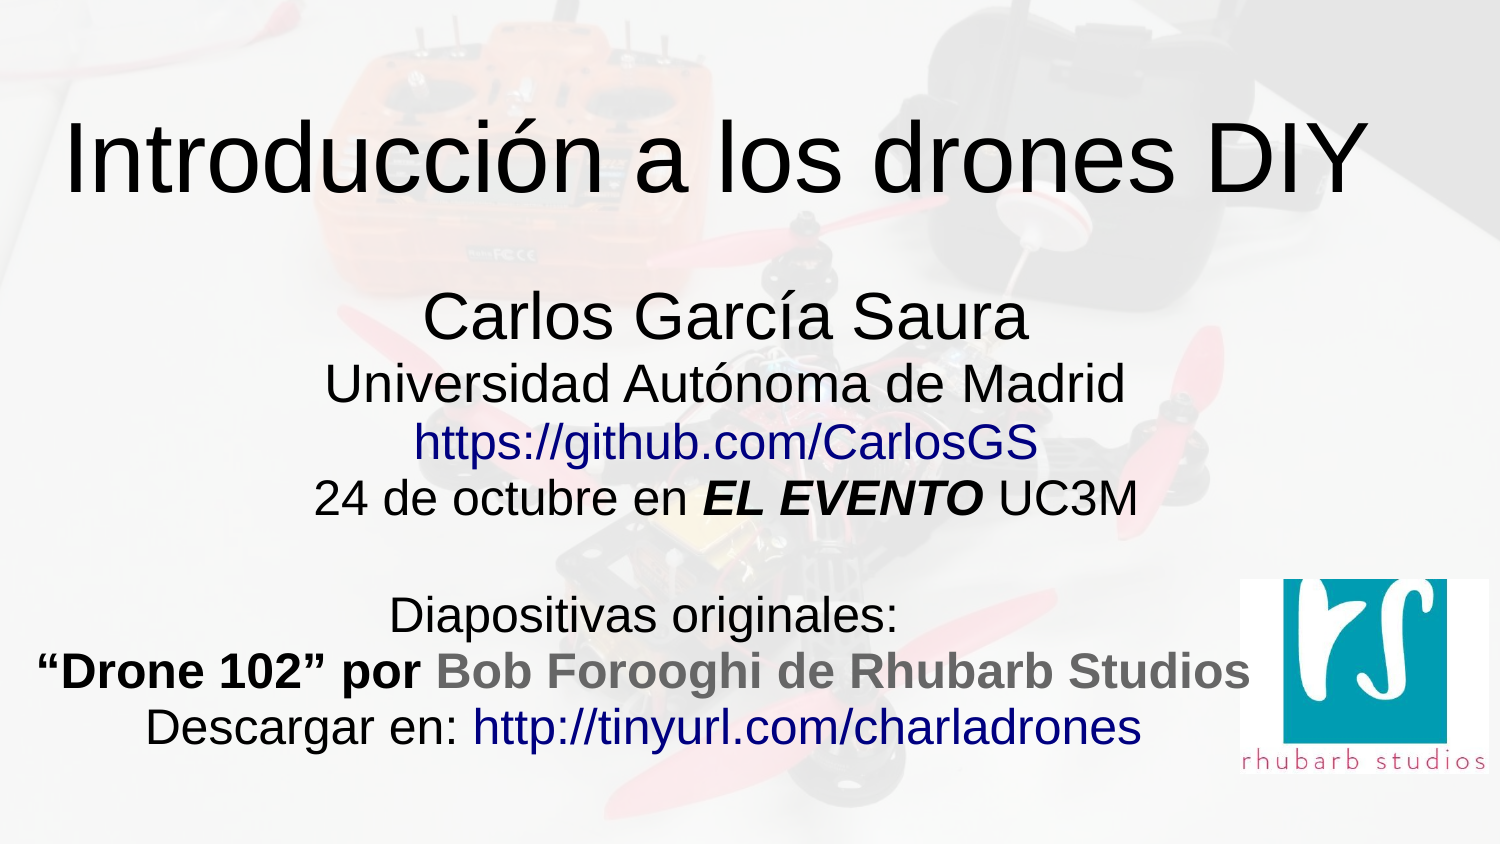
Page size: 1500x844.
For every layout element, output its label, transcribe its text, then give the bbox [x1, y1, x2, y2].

text_box Introducción a los drones DIY [47, 94, 1418, 334]
text_box Carlos García Saura Universidad Autónoma de Madrid https://github.com/CarlosGS 24 de octubre en EL EVENTO UC3M [188, 271, 1264, 535]
text_box Diapositivas originales: “Drone 102” por Bob Forooghi de Rhubarb Studios Descargar en: http://tinyurl.com/charladrones [0, 580, 1300, 820]
text_box [0, 0, 1500, 844]
picture [1240, 579, 1489, 774]
